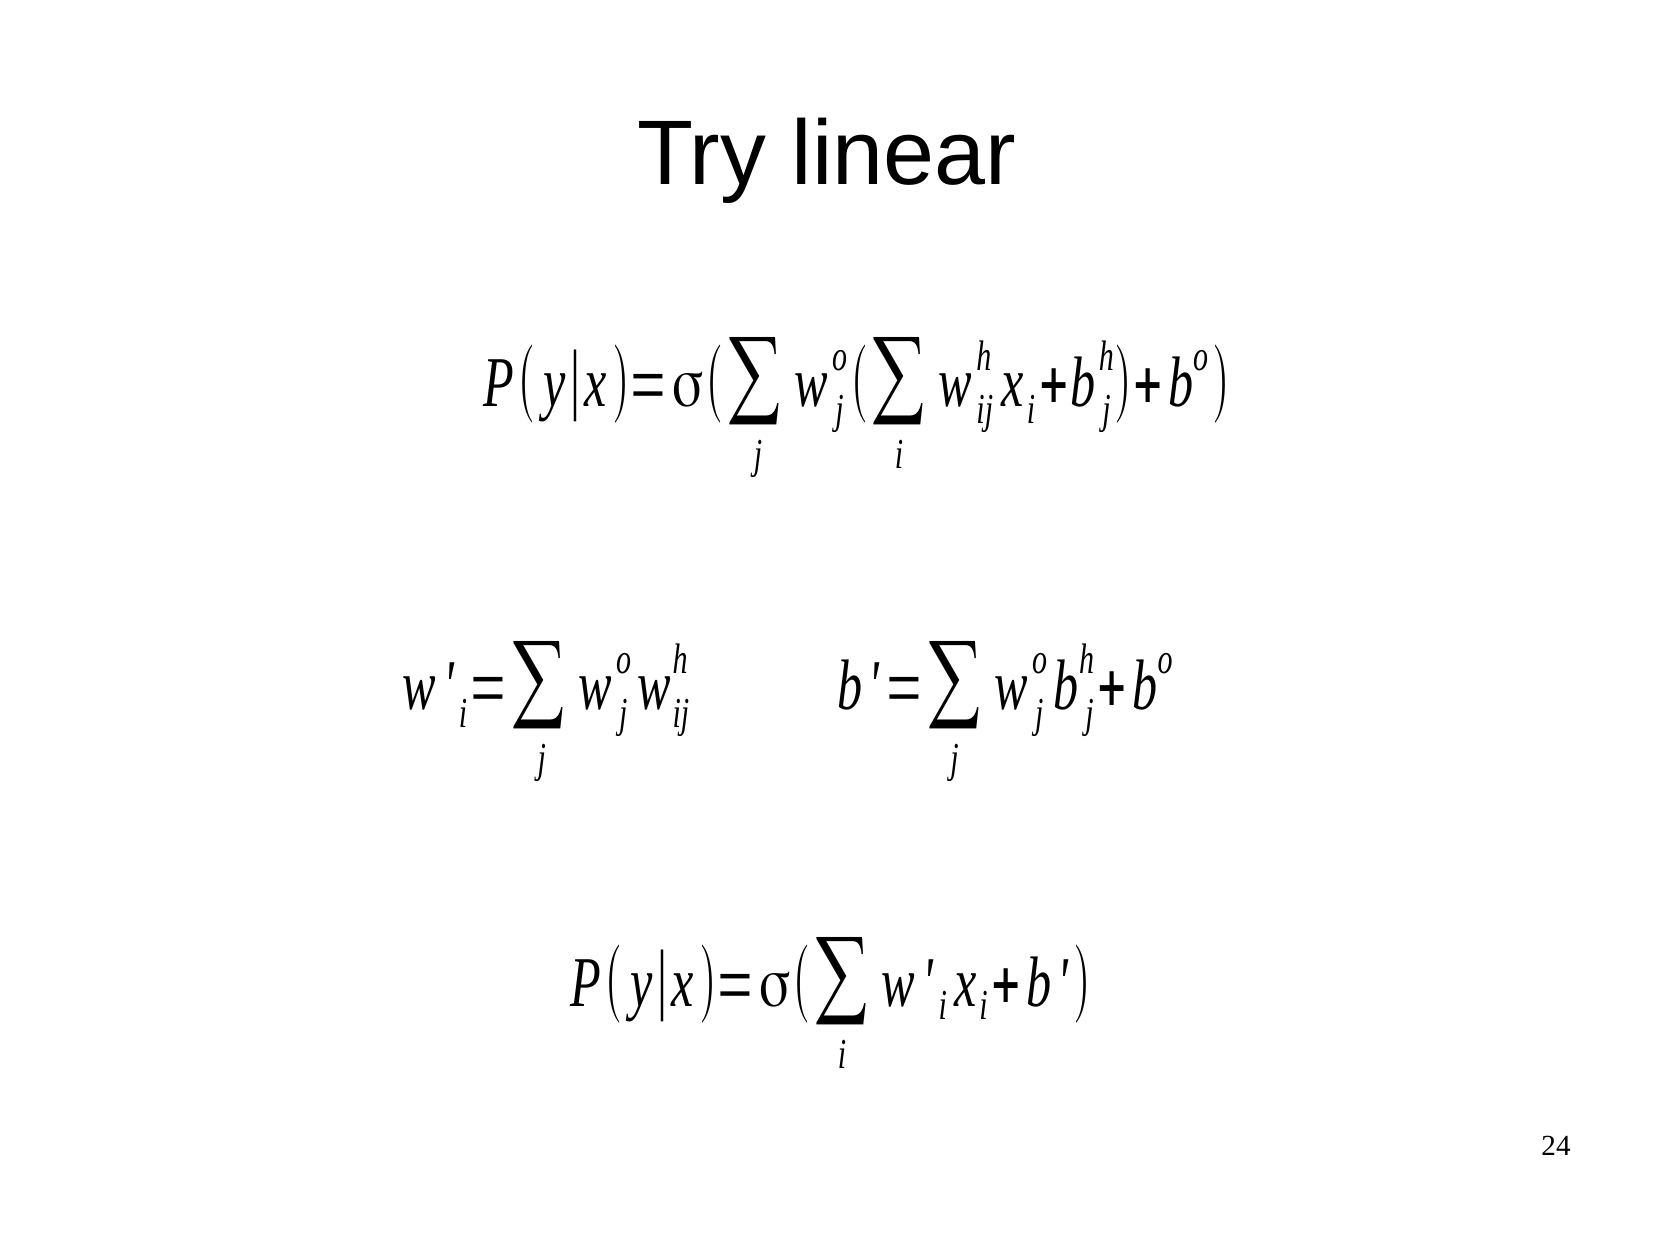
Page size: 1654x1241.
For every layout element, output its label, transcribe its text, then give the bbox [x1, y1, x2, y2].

chart [555, 930, 1102, 1077]
chart [390, 633, 704, 781]
chart [467, 330, 1242, 477]
title Try linear [82, 49, 1571, 257]
chart [825, 633, 1187, 781]
